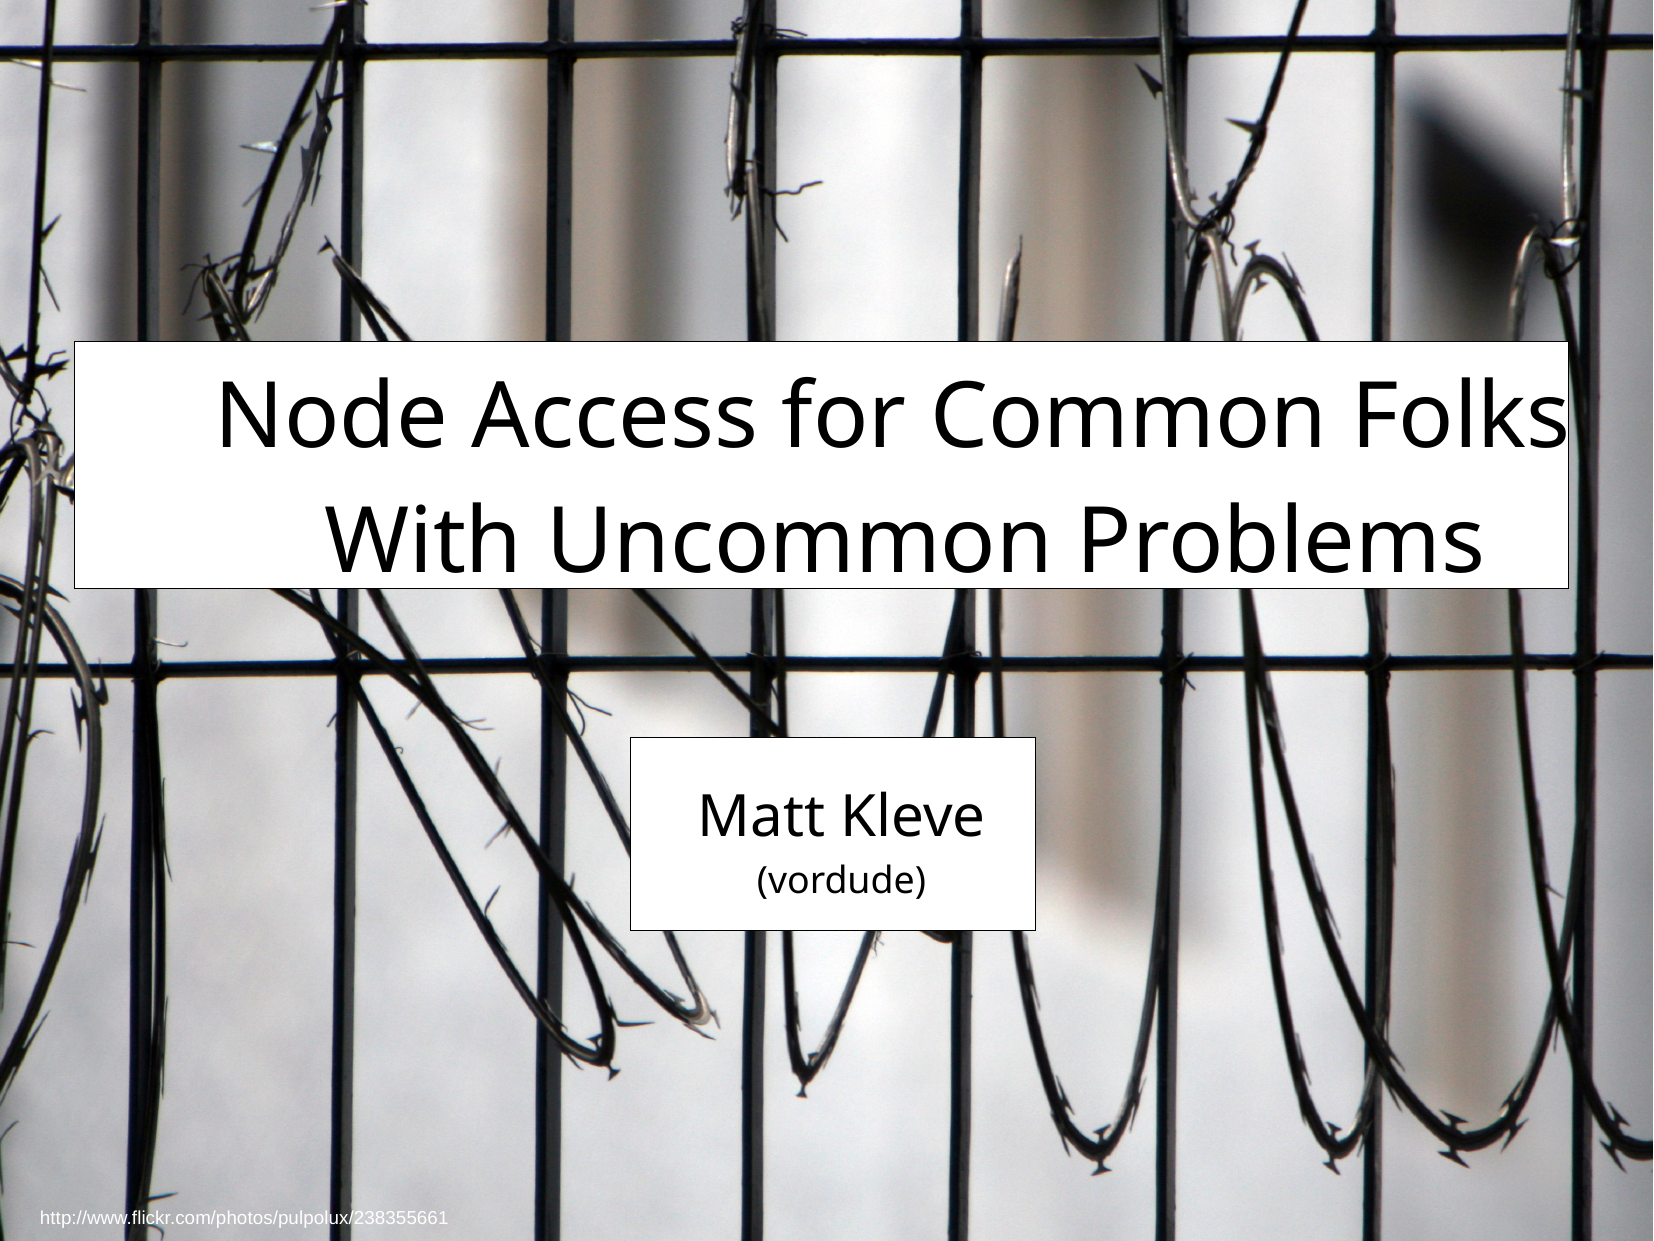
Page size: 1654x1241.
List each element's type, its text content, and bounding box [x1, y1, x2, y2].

text_box [630, 737, 1036, 931]
picture [0, 0, 1653, 1241]
text_box http://www.flickr.com/photos/pulpolux/238355661 [25, 1200, 464, 1236]
text_box [970, 808, 977, 817]
text_box [1453, 546, 1473, 566]
text_box [74, 341, 1569, 589]
text_box Node Access for Common Folks With Uncommon Problems [200, 341, 1453, 577]
text_box Matt Kleve (vordude) [683, 766, 970, 948]
